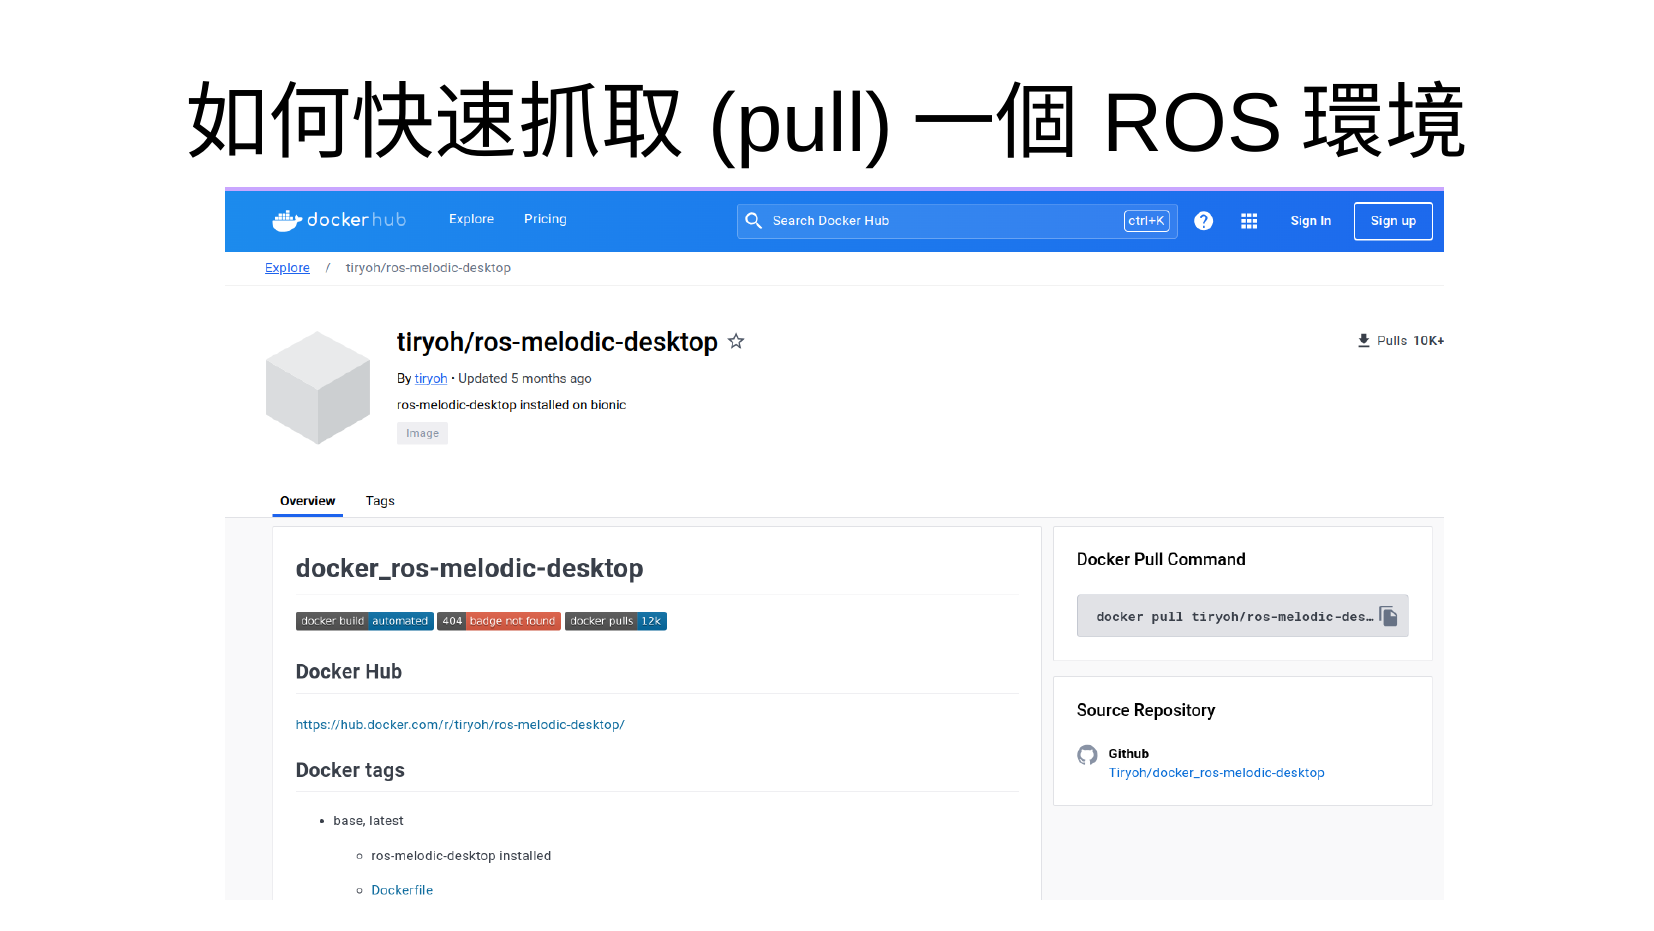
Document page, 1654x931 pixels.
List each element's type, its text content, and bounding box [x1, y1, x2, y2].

picture [225, 187, 1444, 901]
title 如何快速抓取(pull)一個ROS環境 [82, 37, 1571, 193]
